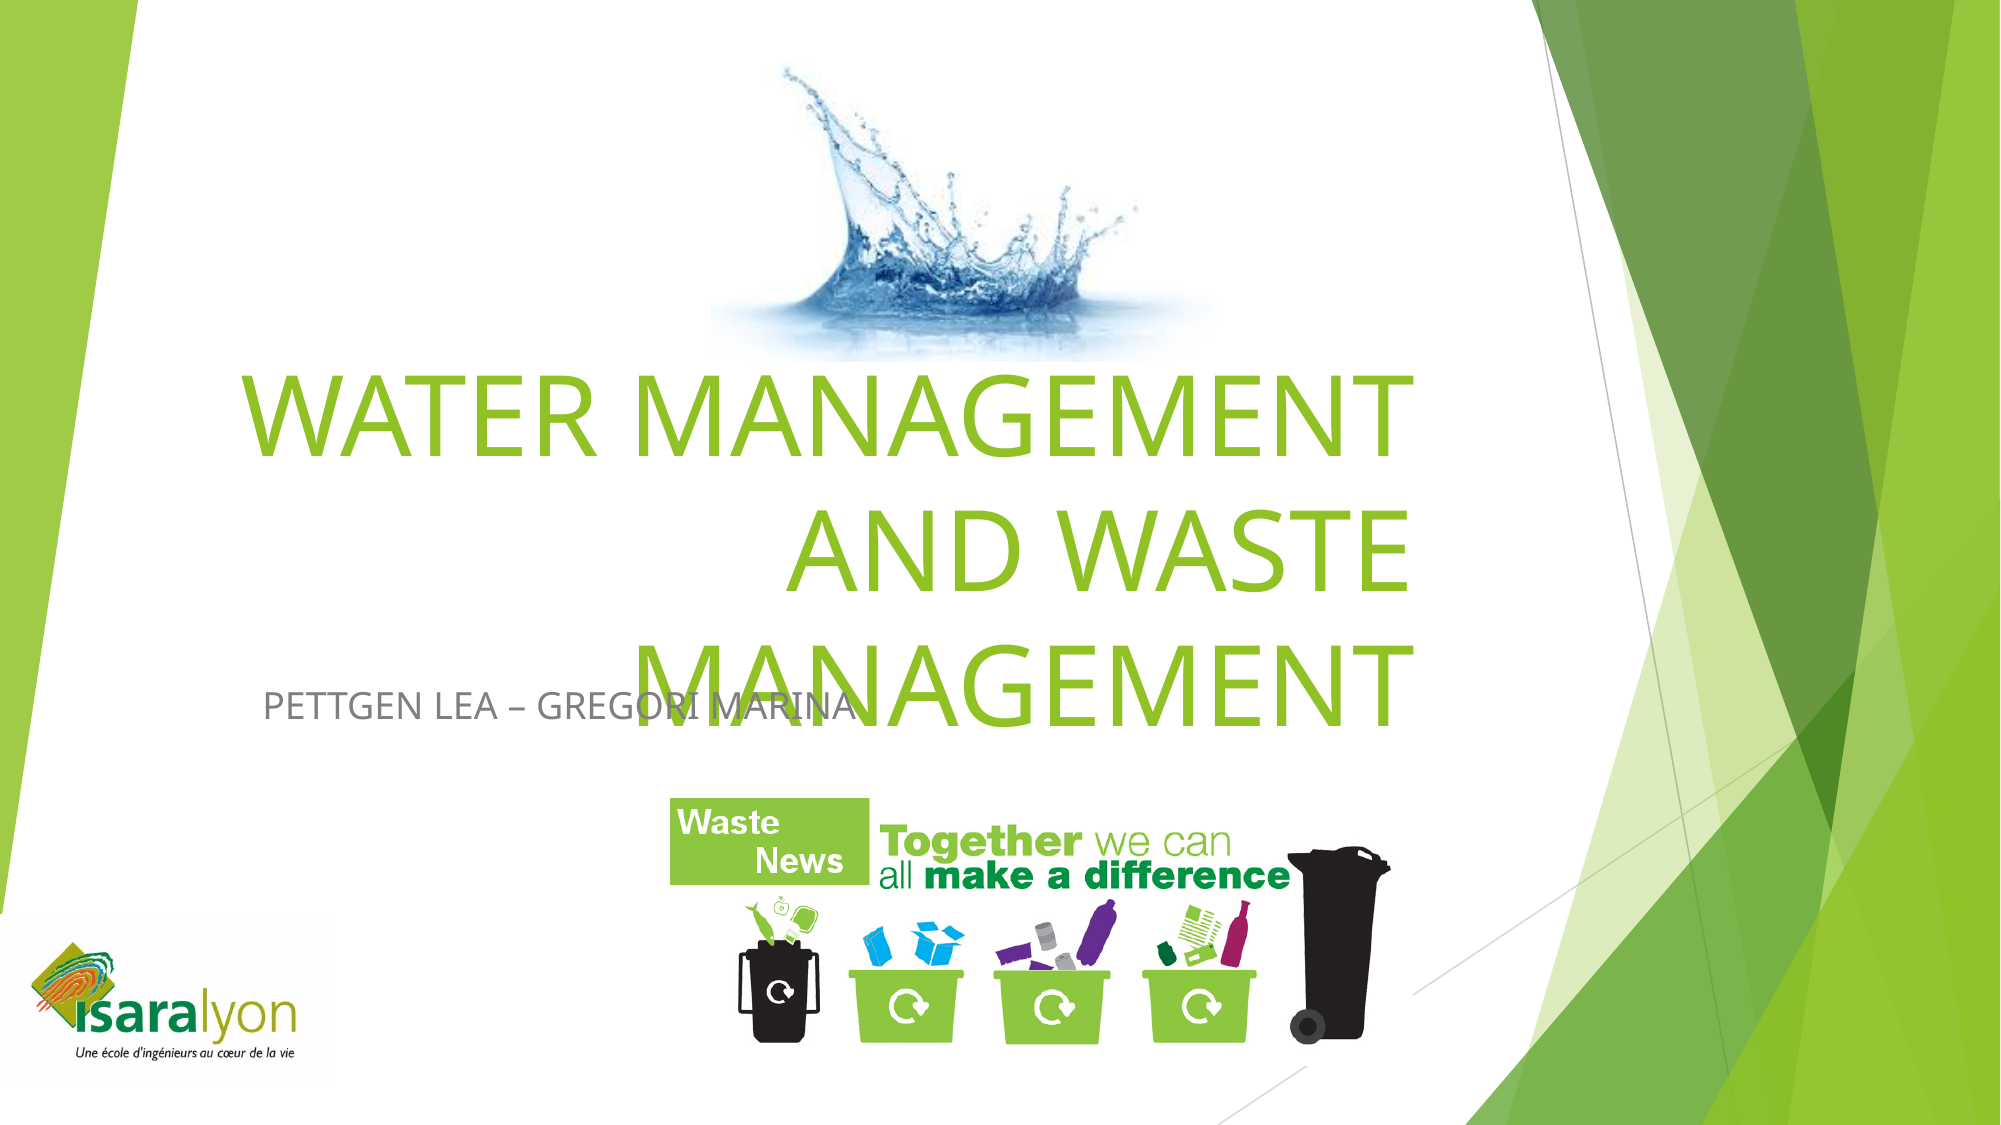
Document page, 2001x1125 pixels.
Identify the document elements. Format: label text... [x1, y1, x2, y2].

title WATER MANAGEMENT AND WASTE MANAGEMENT [224, 336, 1592, 686]
subtitle PETTGEN LEA – GREGORI MARINA [247, 674, 1522, 855]
picture [0, 914, 330, 1088]
picture [711, 61, 1217, 362]
picture [670, 791, 1413, 1066]
